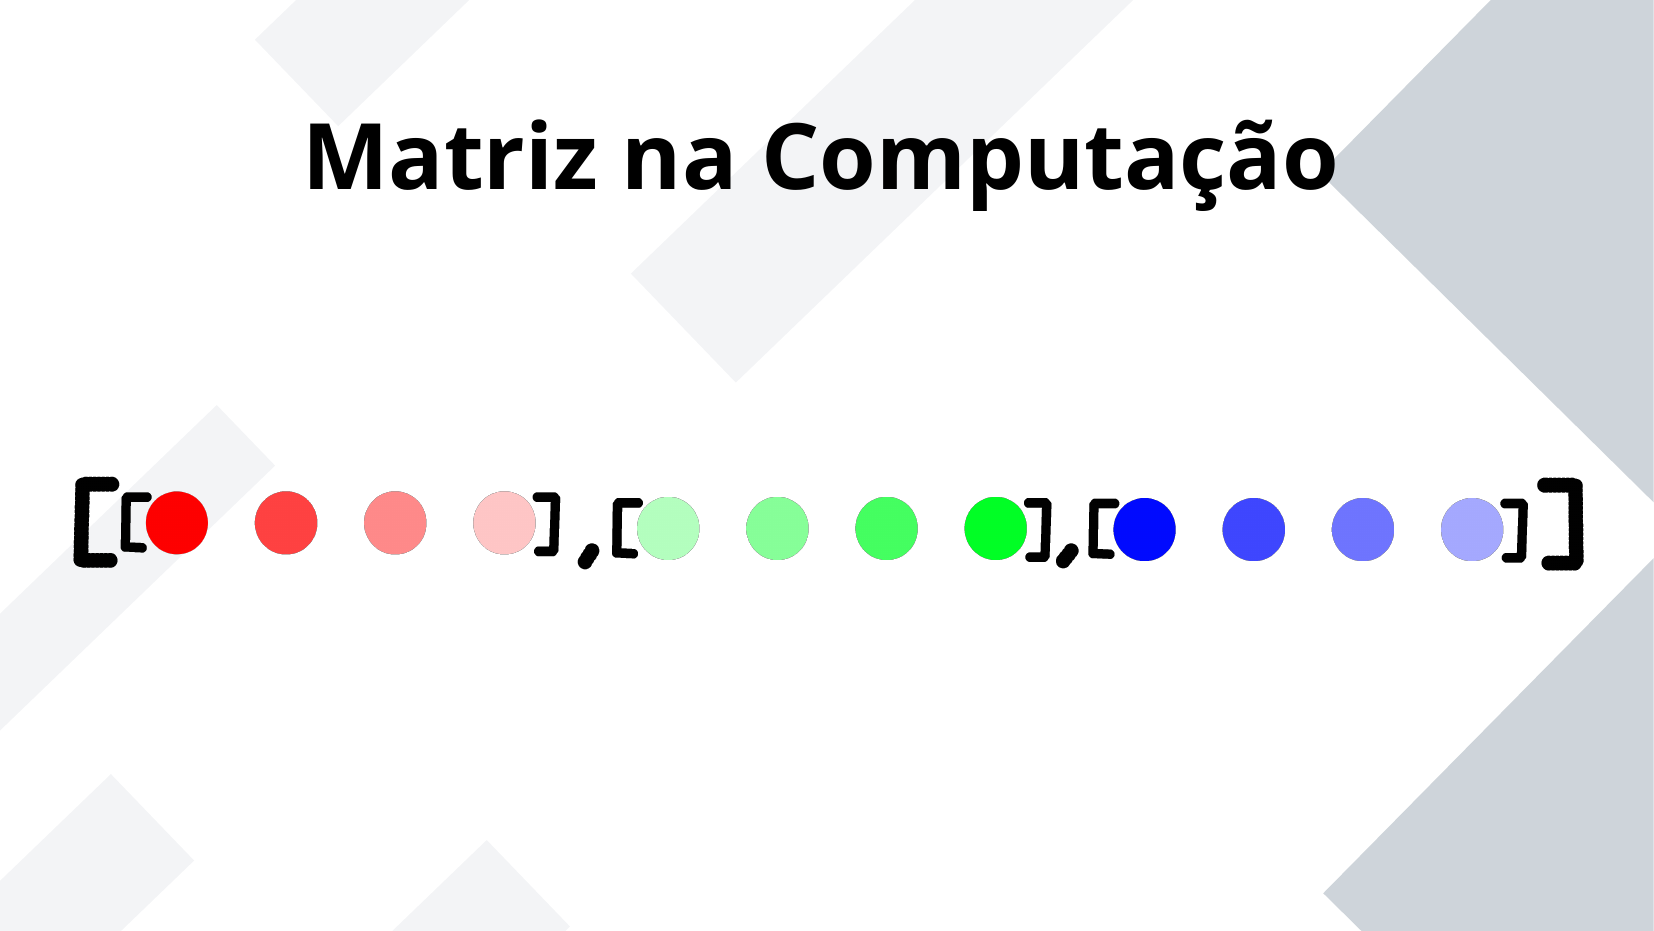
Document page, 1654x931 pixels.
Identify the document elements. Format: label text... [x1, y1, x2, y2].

picture [34, 470, 1654, 575]
title Matriz na Computação [76, 76, 1565, 233]
